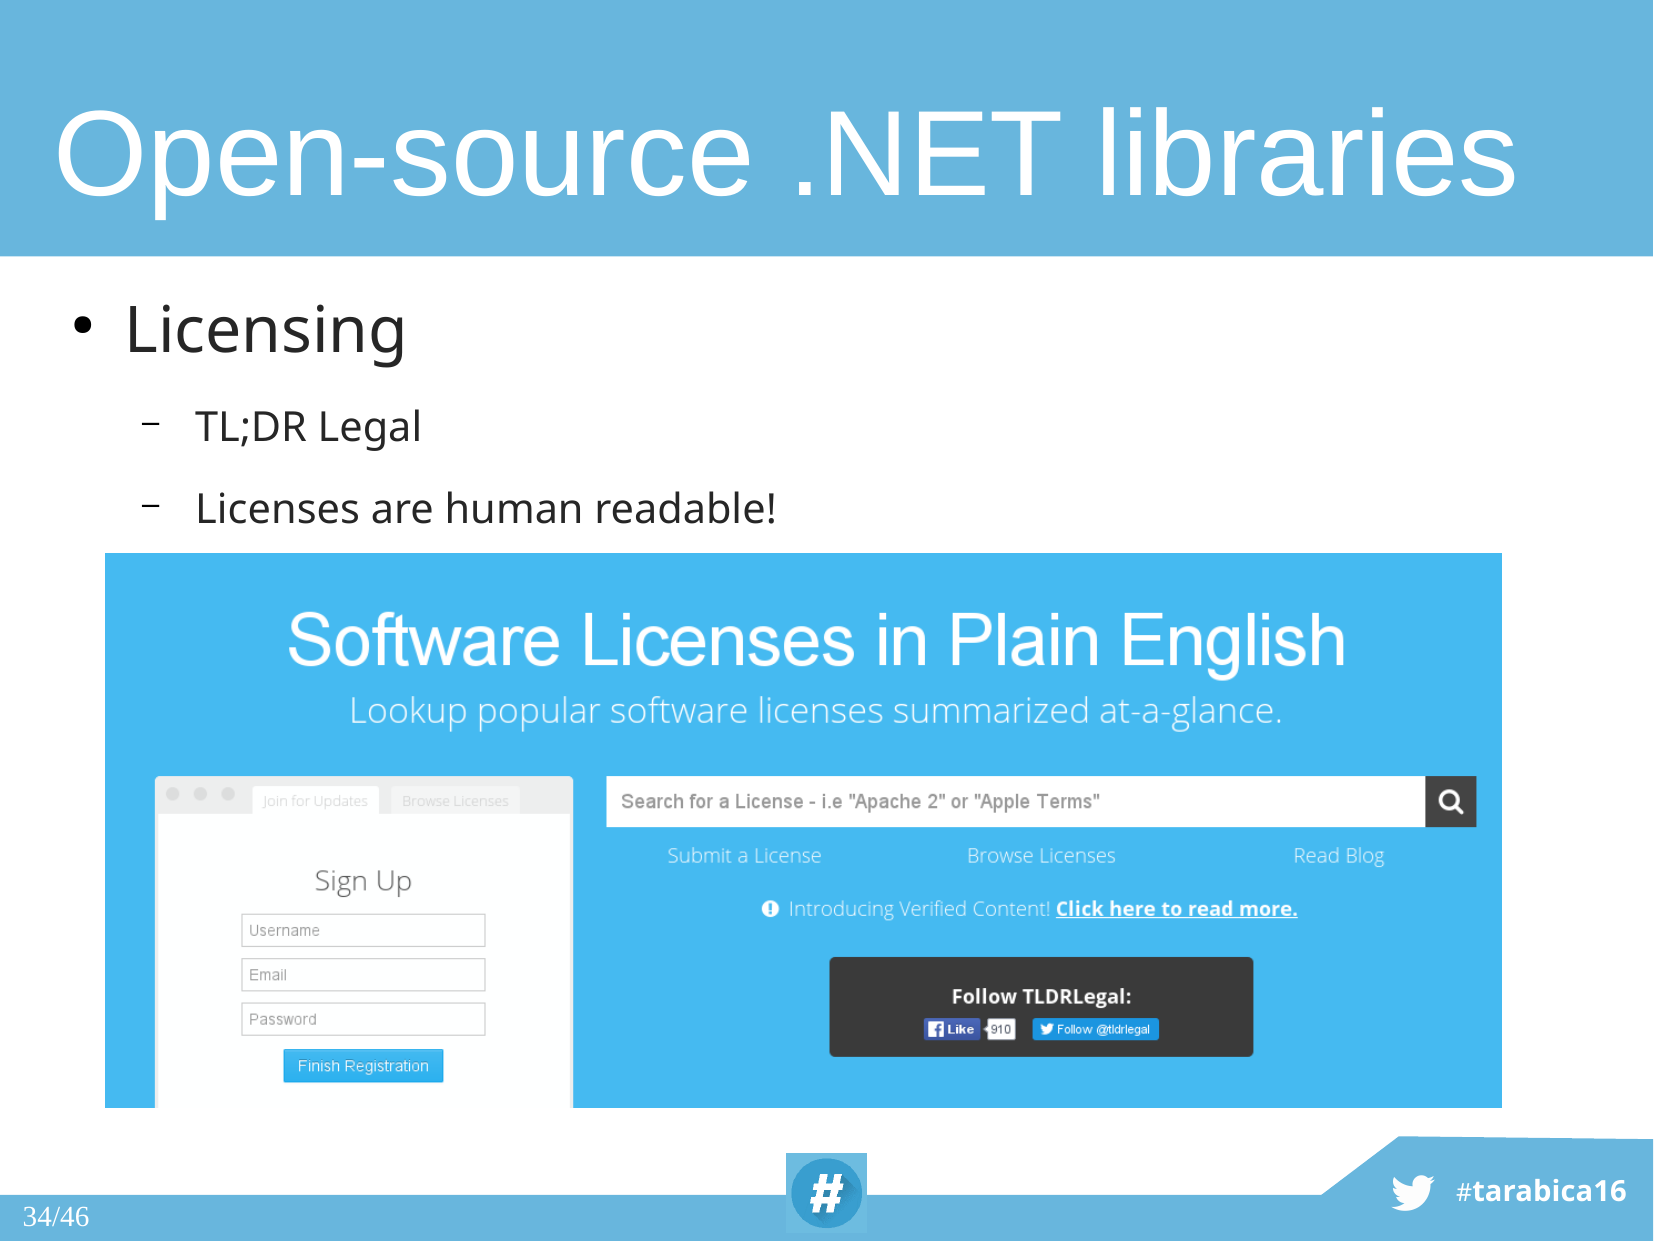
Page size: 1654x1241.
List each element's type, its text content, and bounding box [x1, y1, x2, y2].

picture [1378, 1158, 1448, 1228]
list Licensing TL;DR Legal Licenses are human readable! [53, 283, 1632, 1108]
picture [105, 553, 1502, 1108]
picture [786, 1153, 867, 1233]
title Open-source .NET libraries [53, 49, 1600, 257]
